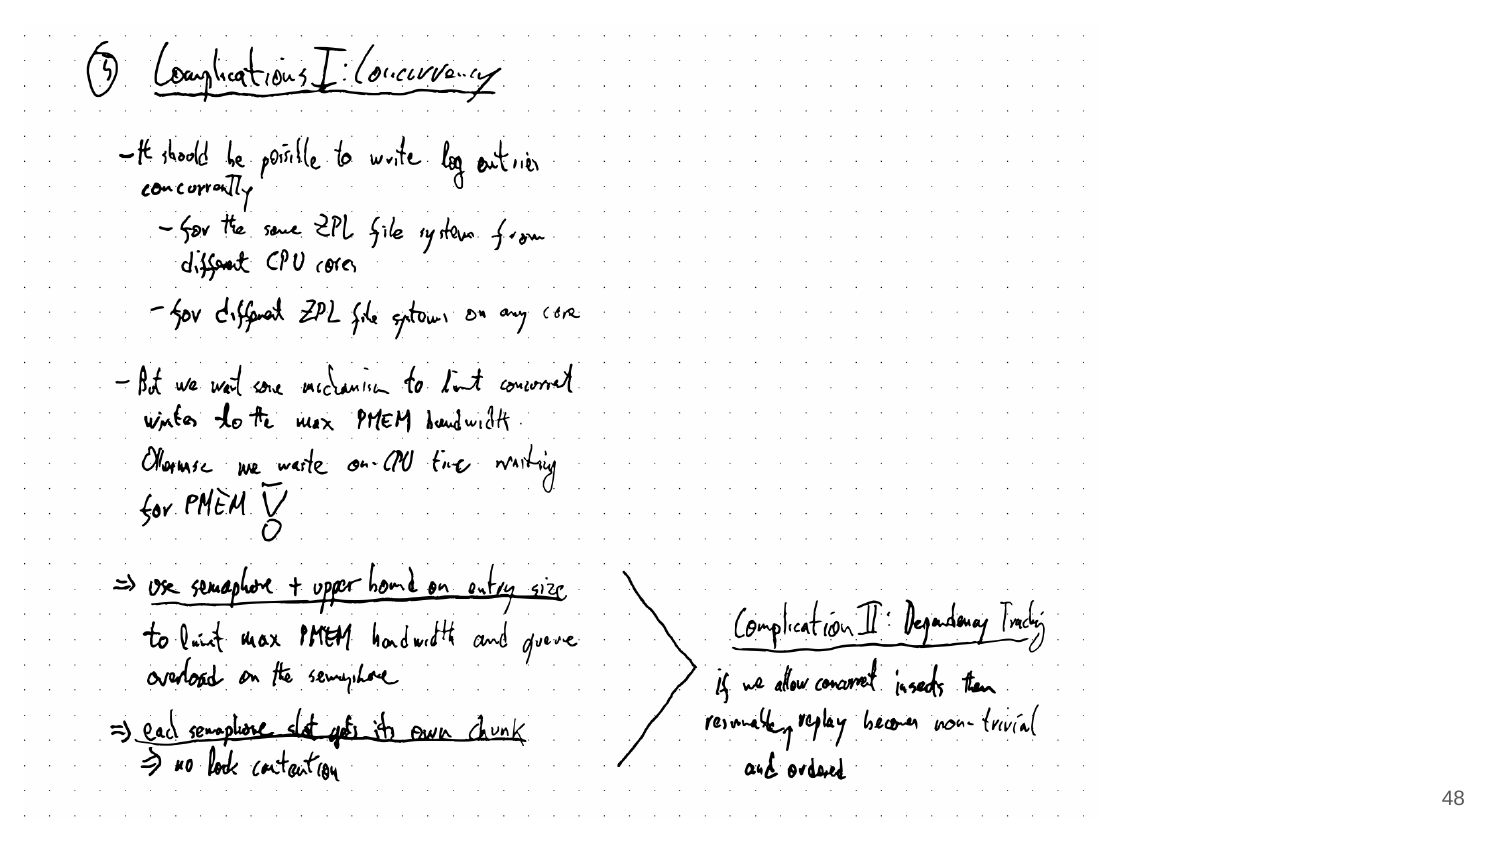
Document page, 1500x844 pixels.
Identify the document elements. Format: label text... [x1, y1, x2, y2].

slide_number <number> [1389, 764, 1480, 830]
picture [24, 24, 1100, 819]
